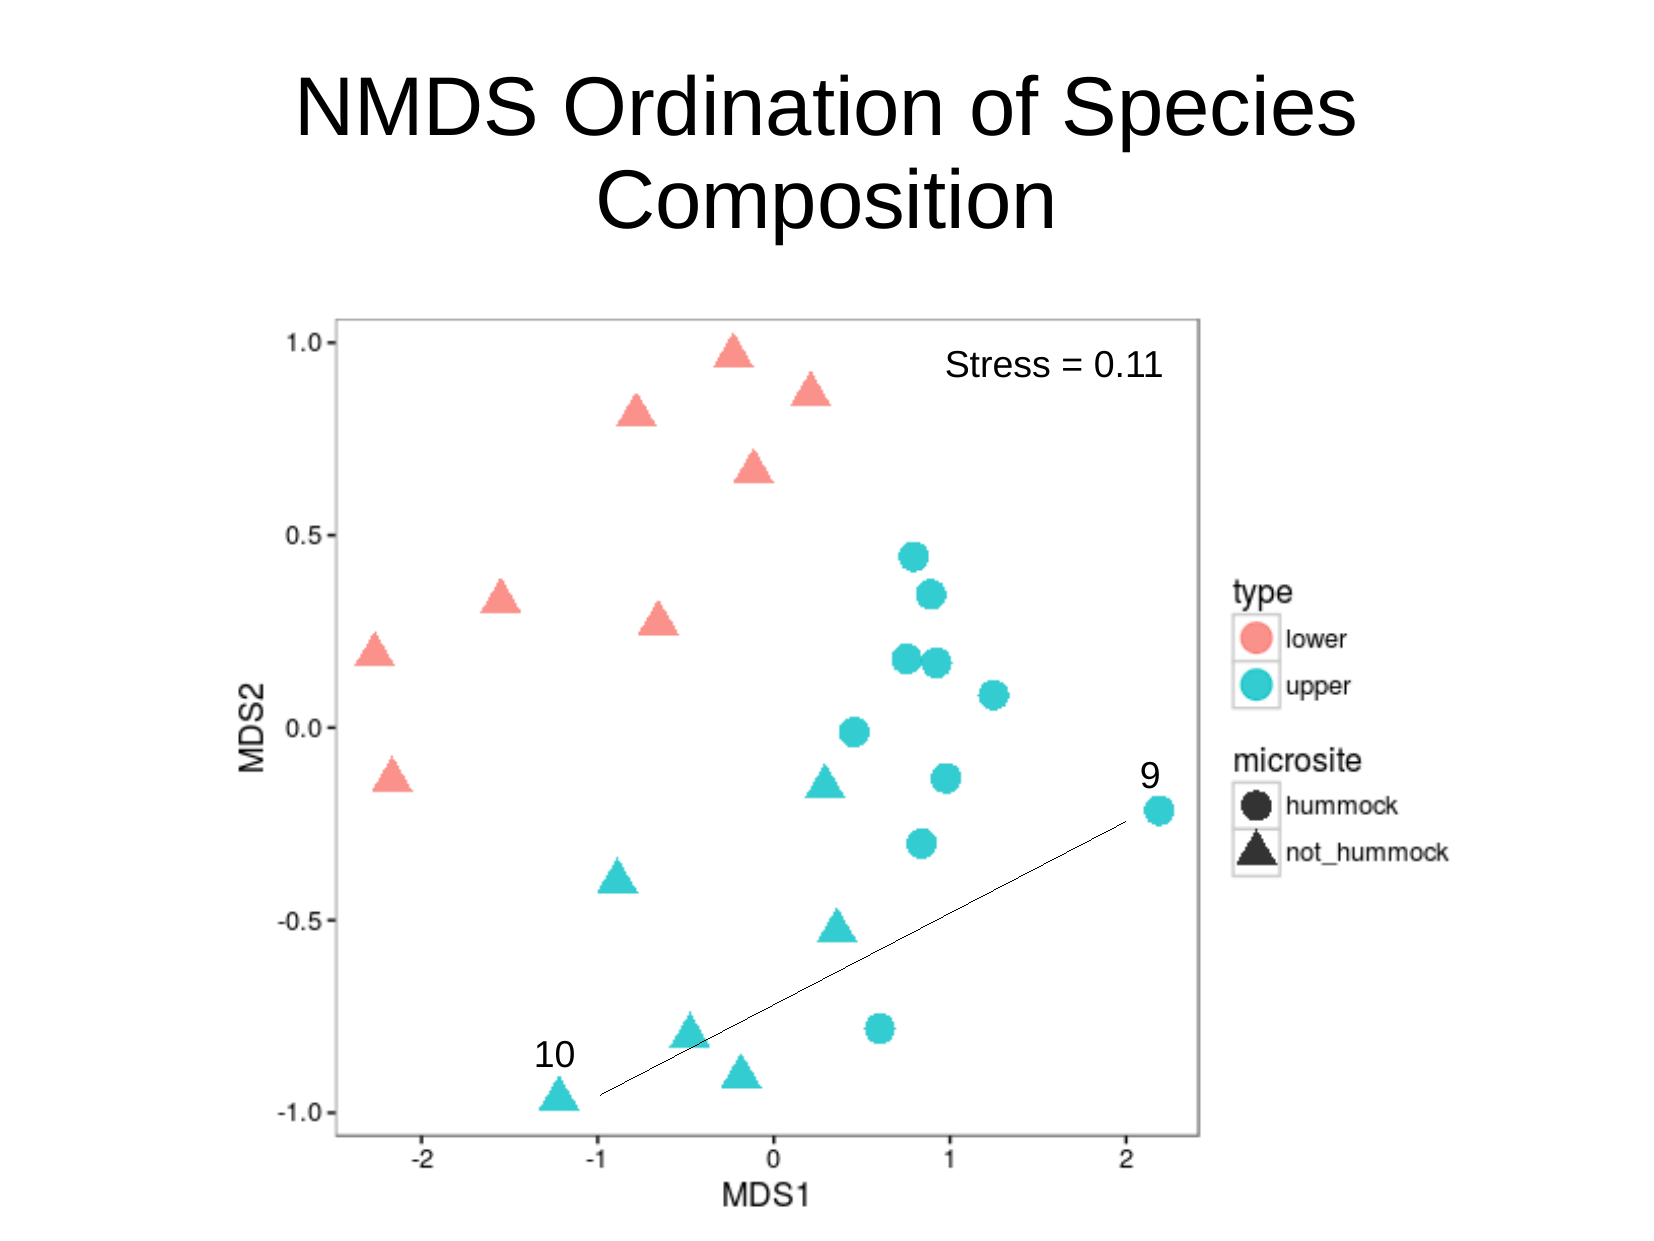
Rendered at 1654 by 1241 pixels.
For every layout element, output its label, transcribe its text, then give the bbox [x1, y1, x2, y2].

text_box 9 [1125, 747, 1261, 805]
text_box Stress = 0.11 [930, 336, 1261, 436]
picture [225, 307, 1483, 1217]
title NMDS Ordination of Species Composition [82, 49, 1571, 257]
text_box 10 [519, 1026, 655, 1084]
